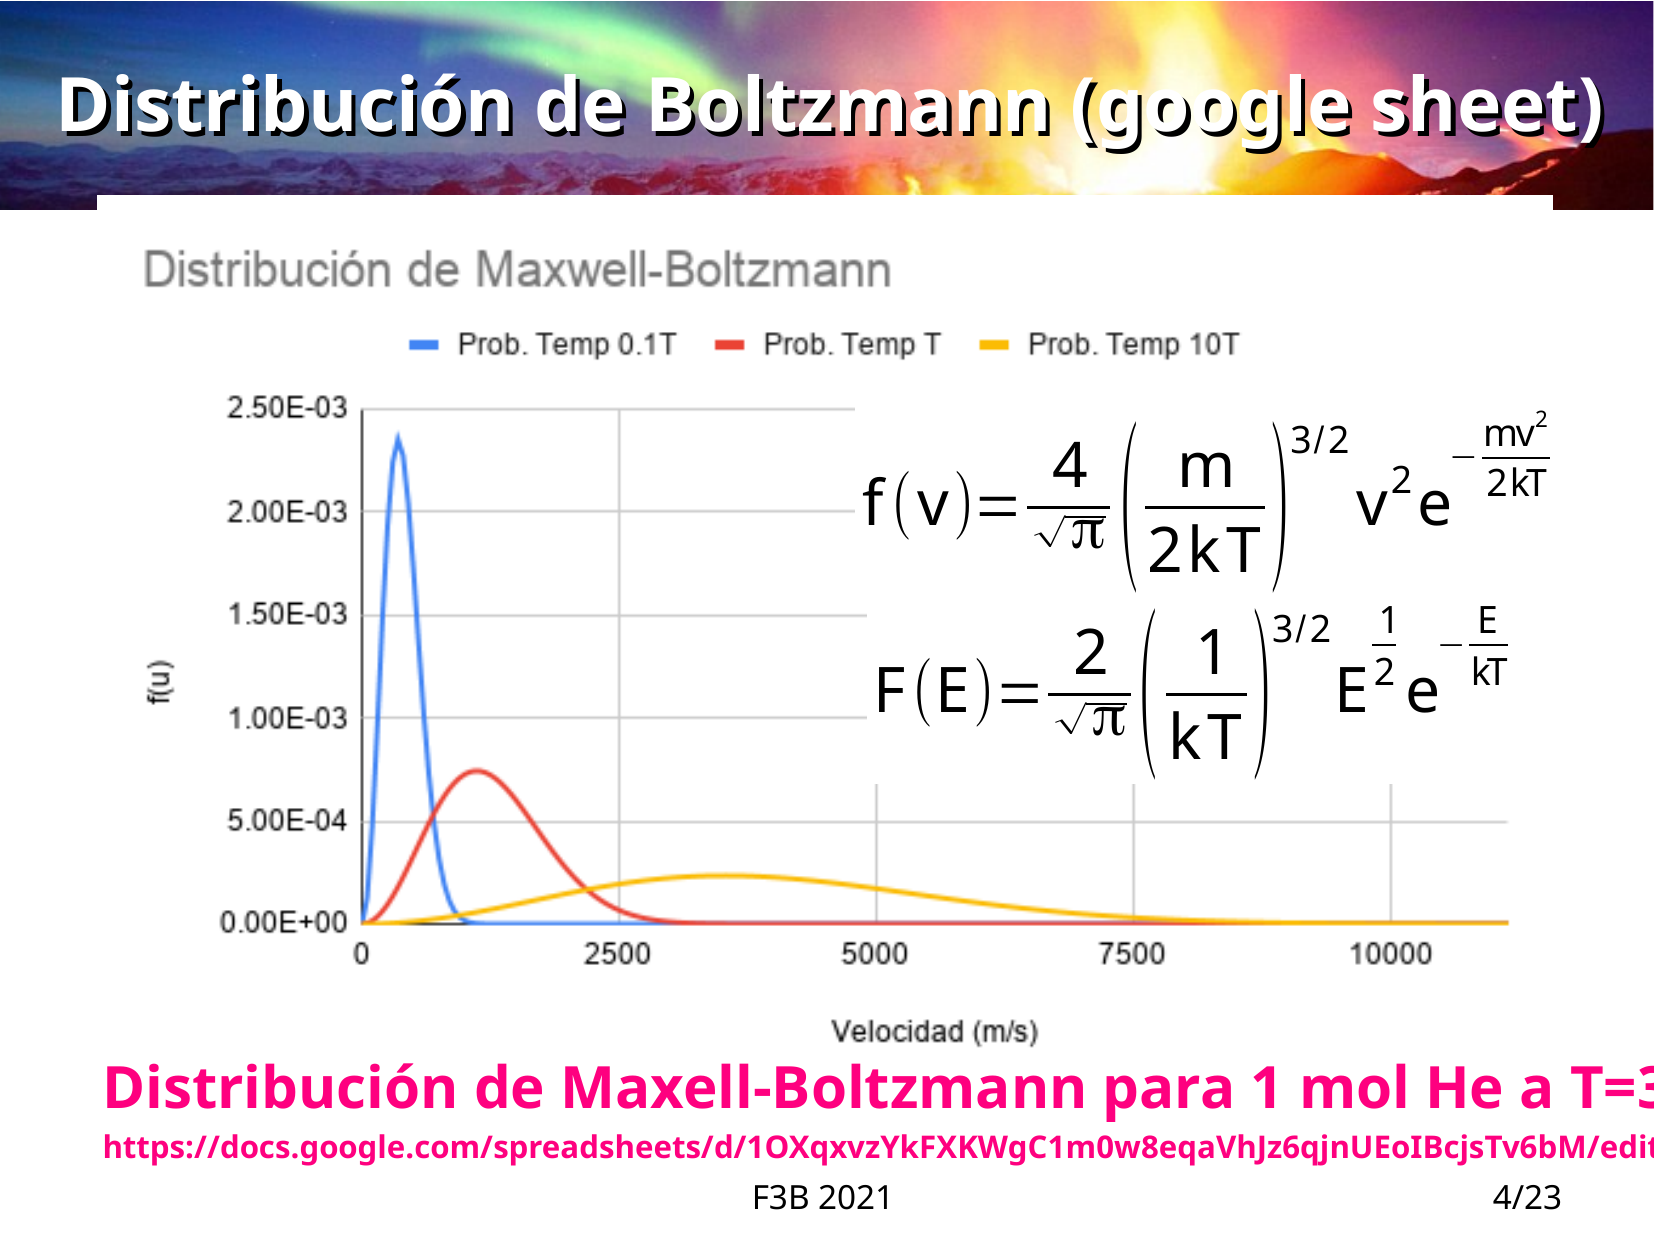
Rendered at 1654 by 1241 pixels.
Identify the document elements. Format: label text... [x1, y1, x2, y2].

picture [0, 1, 1654, 1038]
chart [855, 405, 1557, 785]
title Distribución de Boltzmann (google sheet) [45, 15, 1606, 191]
text_box Distribución de Maxell-Boltzmann para 1 mol He a T=300K https://docs.google.com/spreadsheets/d/1OXqxvzYkFXKWgC1m0w8eqaVhJz6qjnUEoIBcjsTv6bM/edit#gid=0 [87, 1038, 1614, 1163]
